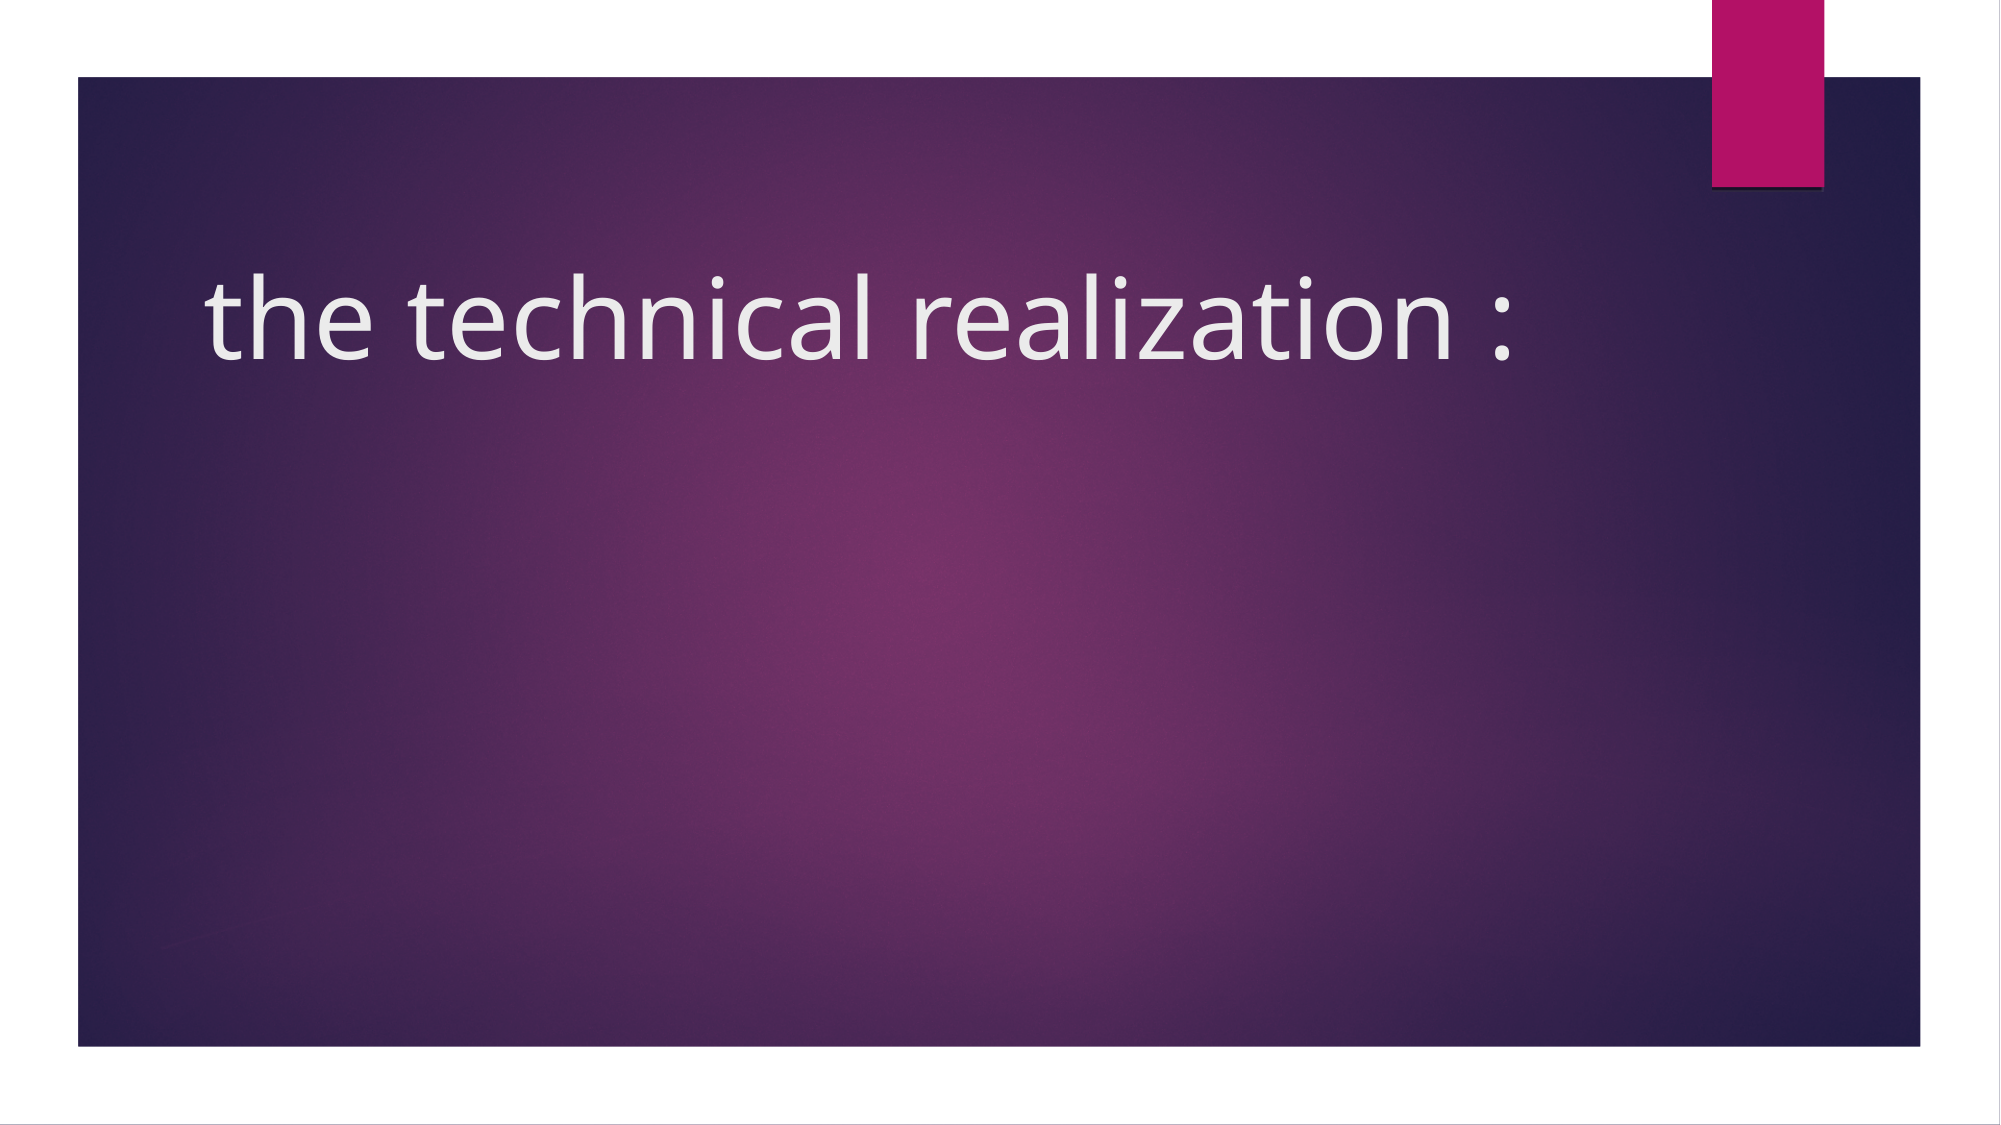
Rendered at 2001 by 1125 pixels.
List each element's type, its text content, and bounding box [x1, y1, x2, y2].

picture [79, 78, 1920, 1046]
text_box the technical realization : [188, 259, 1637, 390]
